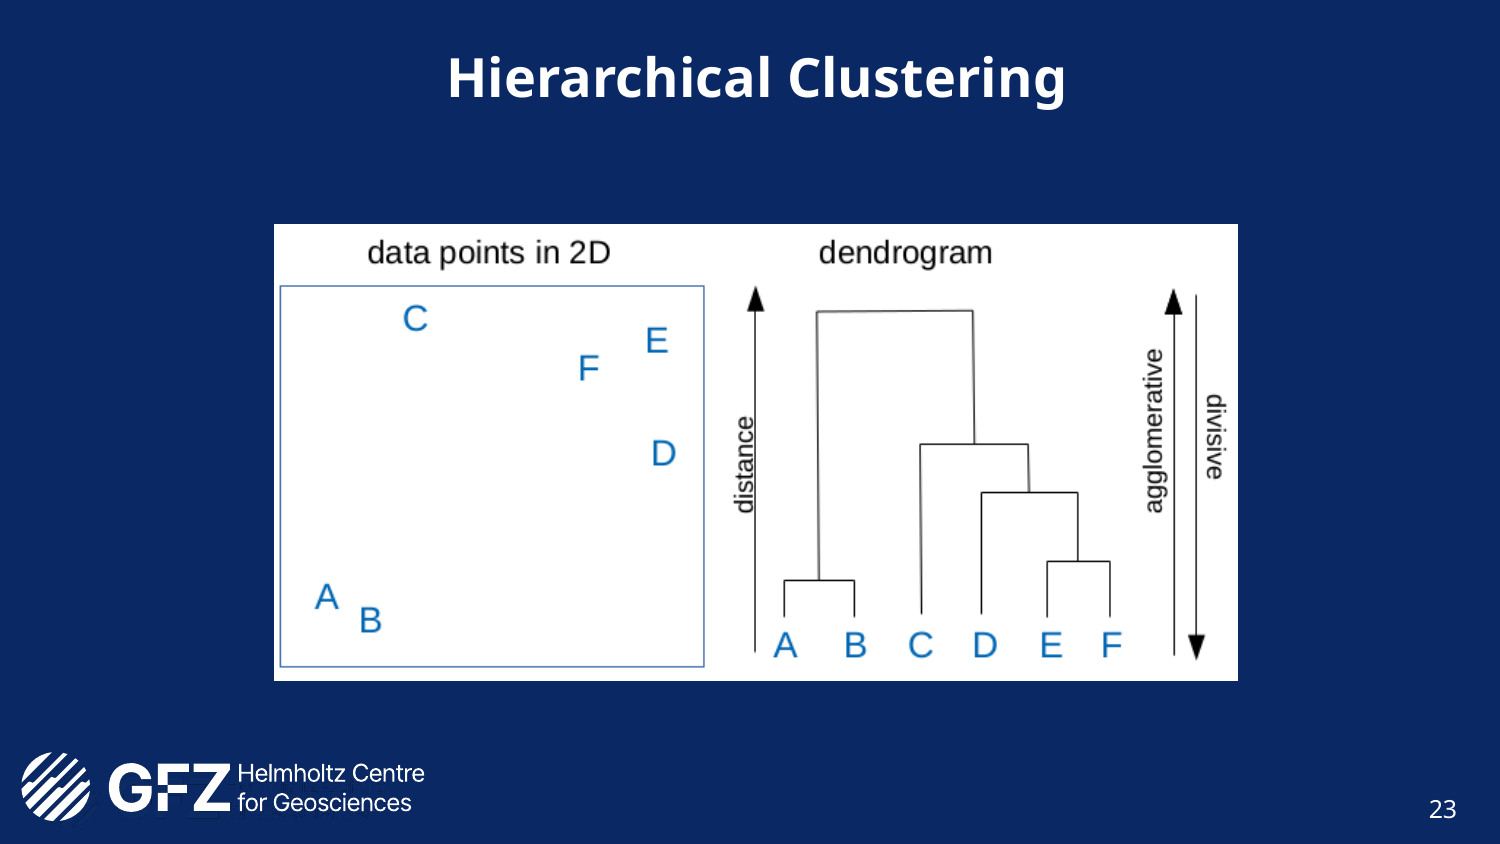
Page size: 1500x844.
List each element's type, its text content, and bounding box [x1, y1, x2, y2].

picture [274, 224, 1238, 681]
picture [39, 767, 48, 776]
picture [39, 767, 385, 827]
picture [39, 767, 65, 788]
picture [39, 767, 83, 805]
picture [377, 800, 385, 809]
title Hierarchical Clustering [39, 35, 1475, 198]
